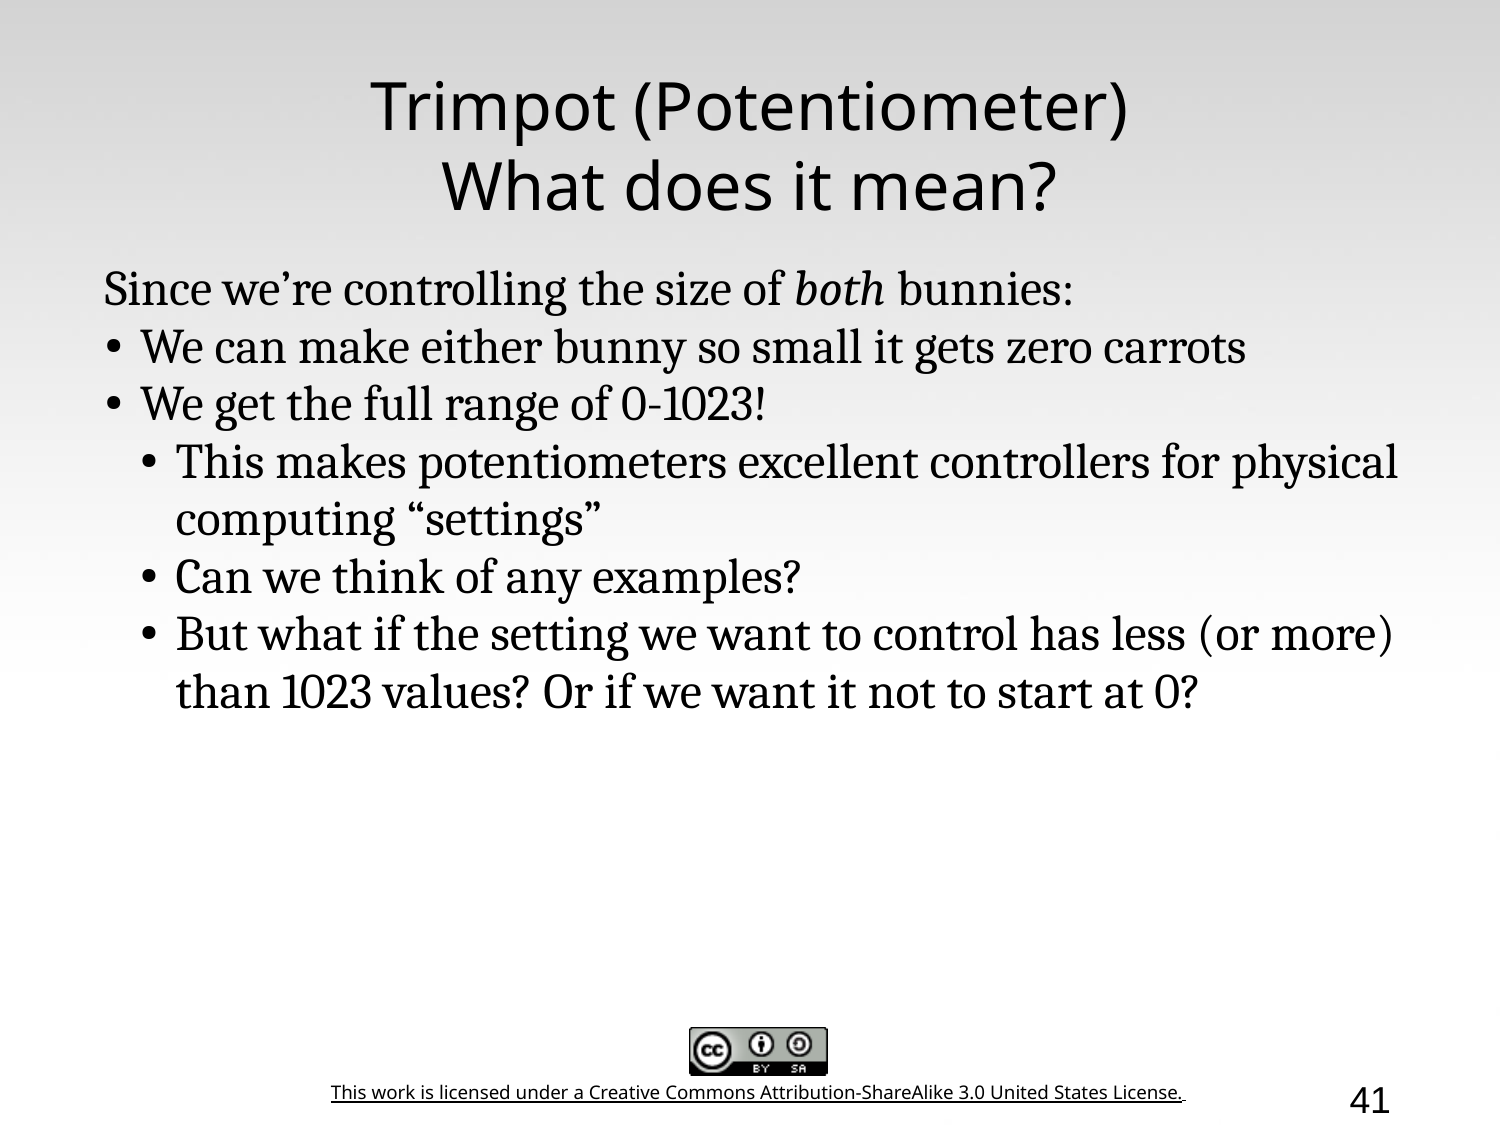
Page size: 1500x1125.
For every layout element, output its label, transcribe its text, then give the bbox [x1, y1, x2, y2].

title Trimpot (Potentiometer) What does it mean? [112, 49, 1388, 238]
text_box Since we’re controlling the size of both bunnies: We can make either bunny so small it gets zero carrots We get the full range of 0-1023! This makes potentiometers excellent controllers for physical computing “settings” Can we think of any examples? But what if the setting we want to control has less (or more) than 1023 values? Or if we want it not to start at 0? [90, 253, 1426, 964]
picture [0, 0, 1500, 1125]
